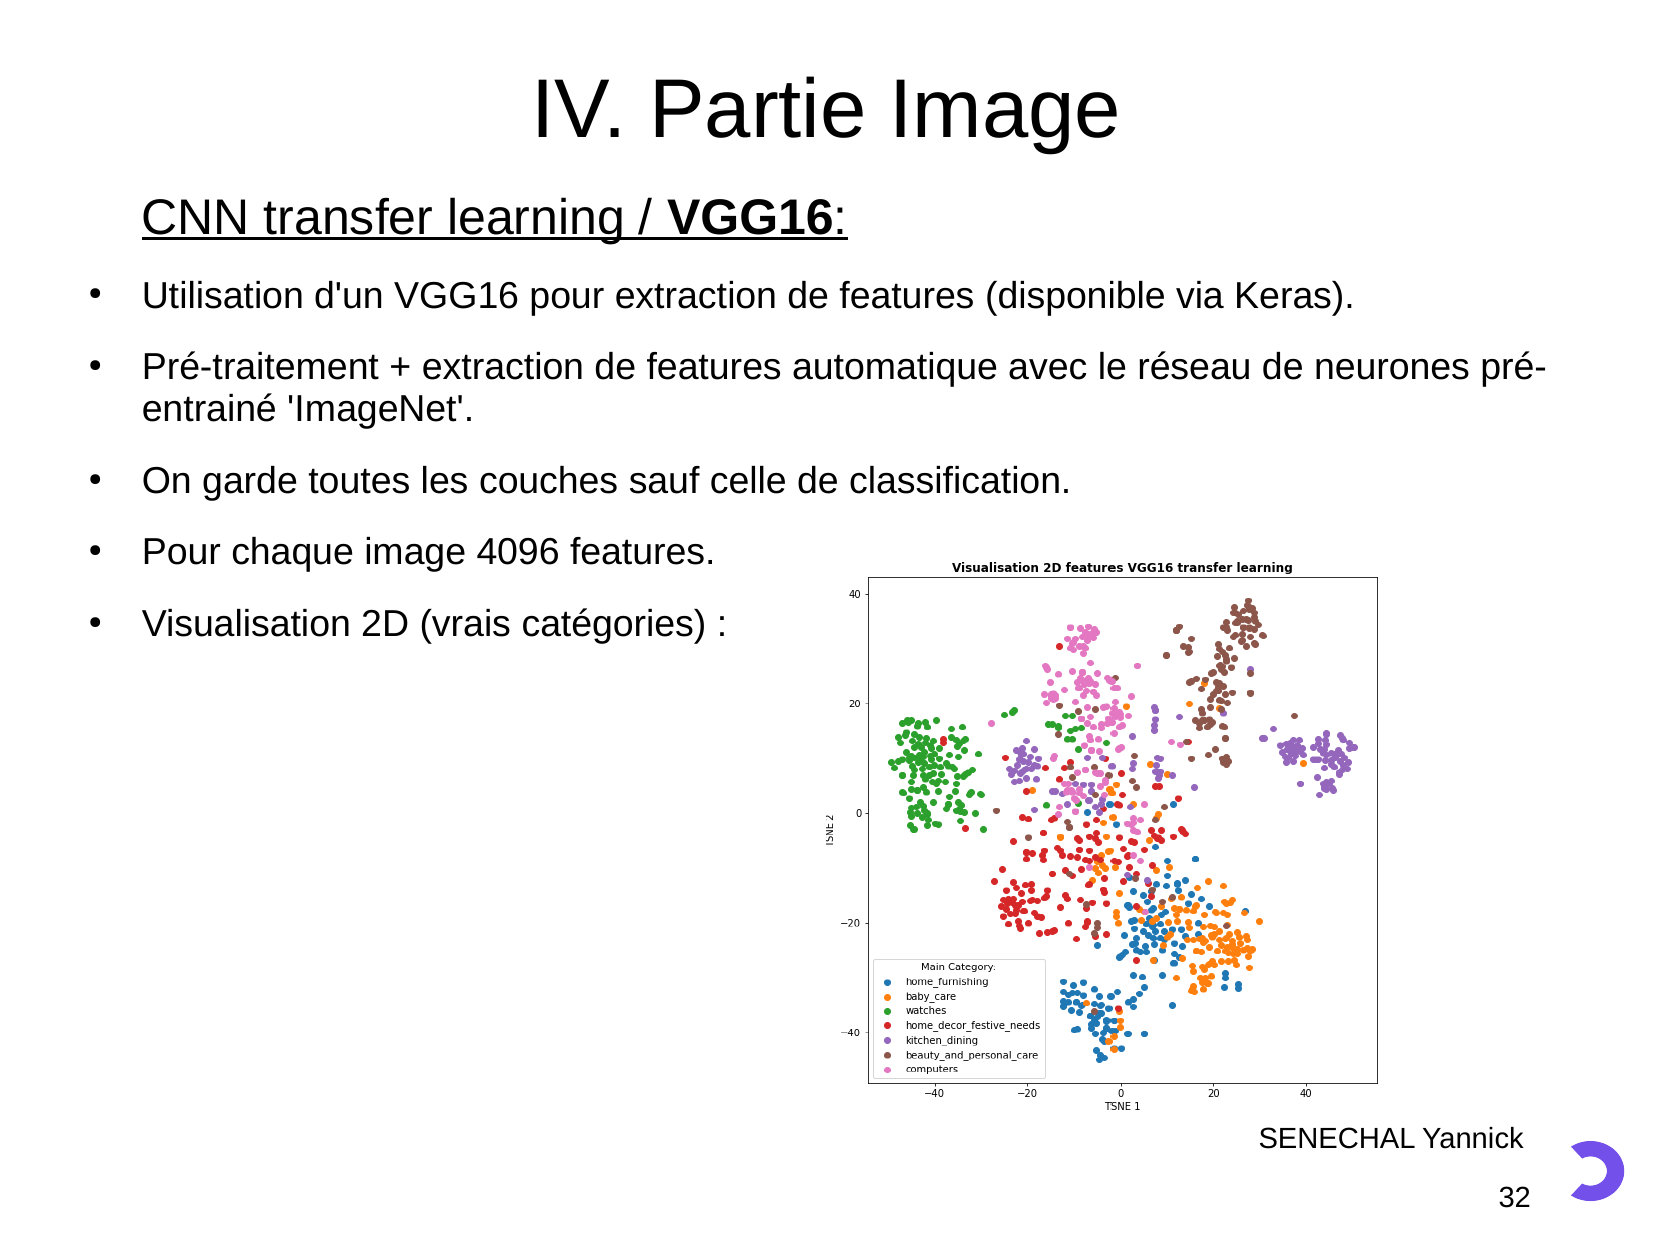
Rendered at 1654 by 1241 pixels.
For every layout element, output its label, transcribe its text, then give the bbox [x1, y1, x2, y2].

picture [1560, 1125, 1642, 1217]
picture [826, 559, 1397, 1111]
title IV. Partie Image [82, 5, 1571, 213]
list CNN transfer learning / VGG16: Utilisation d'un VGG16 pour extraction de features (disponible via Keras). Pré-traitement + extraction de features automatique avec le réseau de neurones pré-entrainé 'ImageNet'. On garde toutes les couches sauf celle de classification. Pour chaque image 4096 features. Visualisation 2D (vrais catégories) : [70, 189, 1560, 1241]
